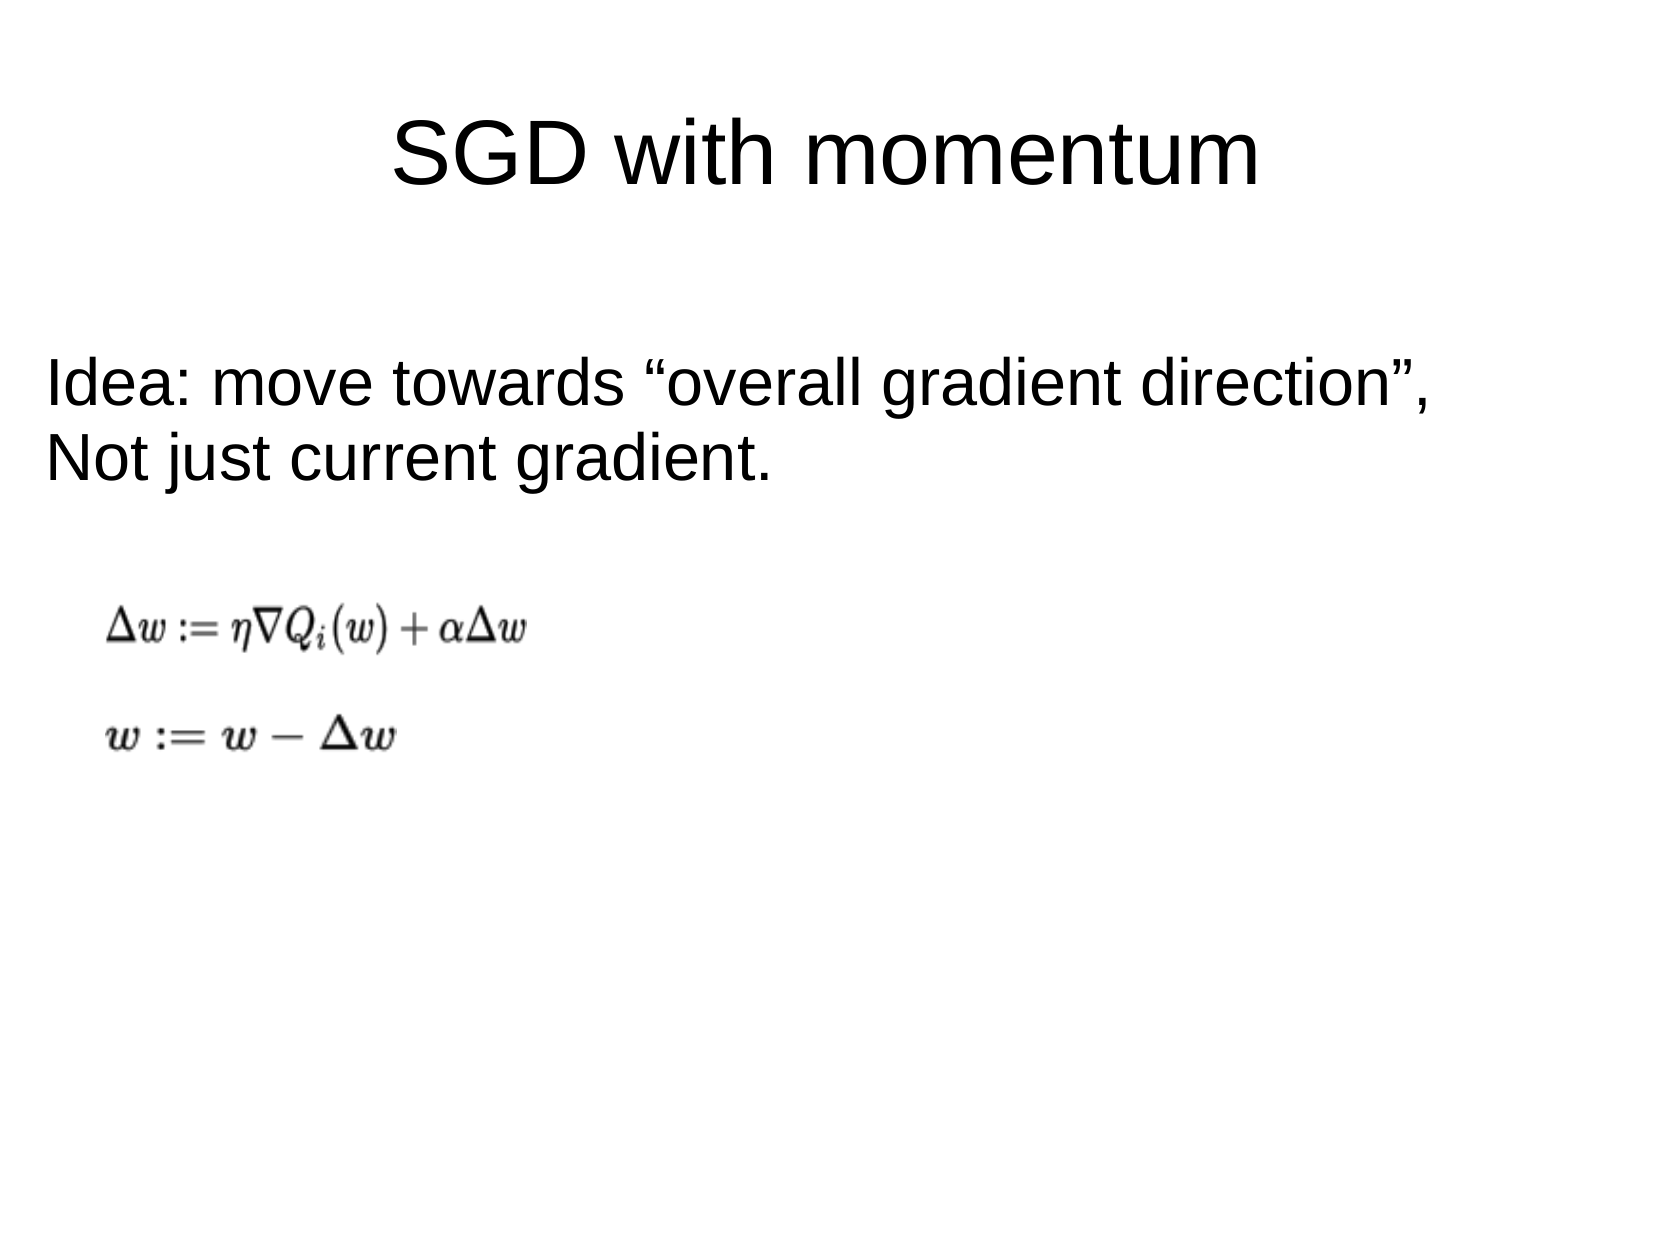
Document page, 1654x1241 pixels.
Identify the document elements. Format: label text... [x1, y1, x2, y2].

picture [105, 708, 397, 757]
text_box Idea: move towards “overall gradient direction”, Not just current gradient. [45, 345, 1471, 570]
title SGD with momentum [82, 49, 1571, 257]
picture [105, 599, 527, 661]
